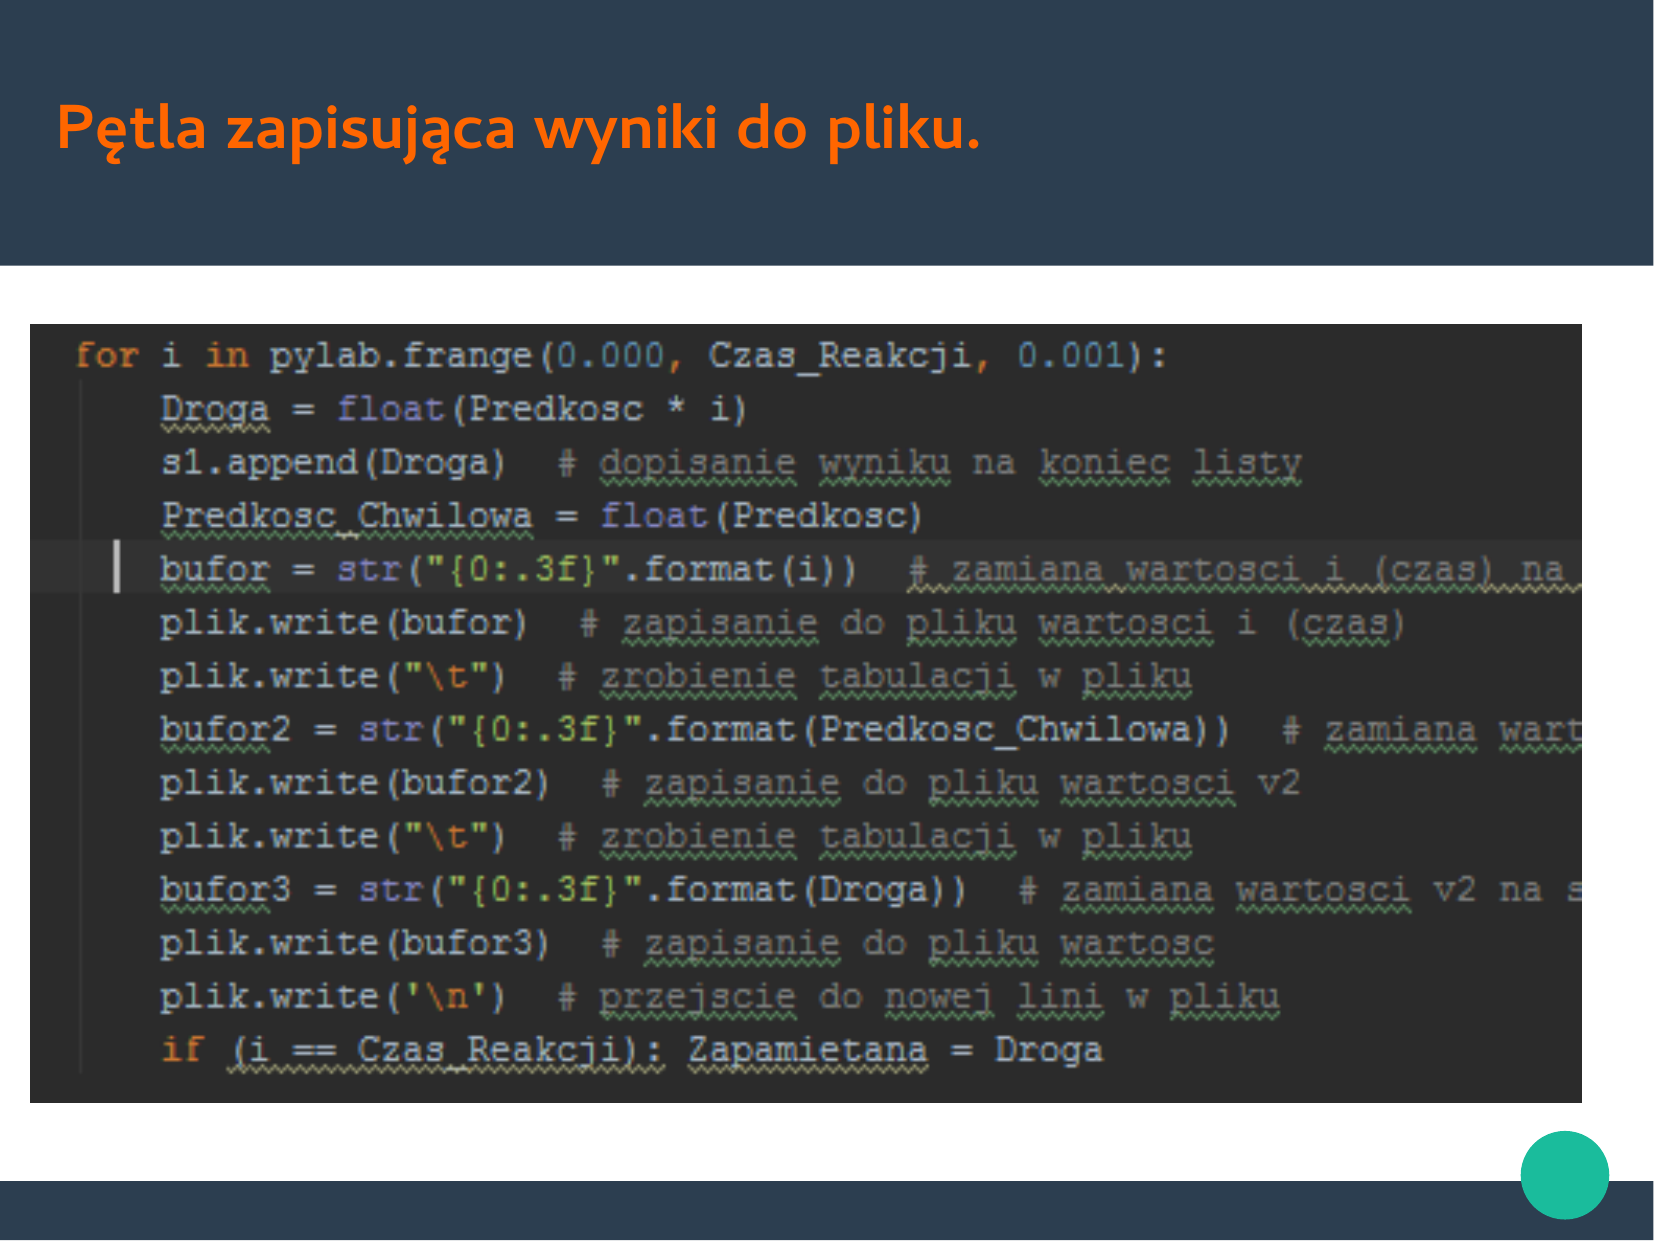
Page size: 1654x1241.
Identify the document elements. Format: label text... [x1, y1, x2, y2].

title Pętla zapisująca wyniki do pliku. [59, 49, 1595, 207]
picture [30, 324, 1582, 1103]
